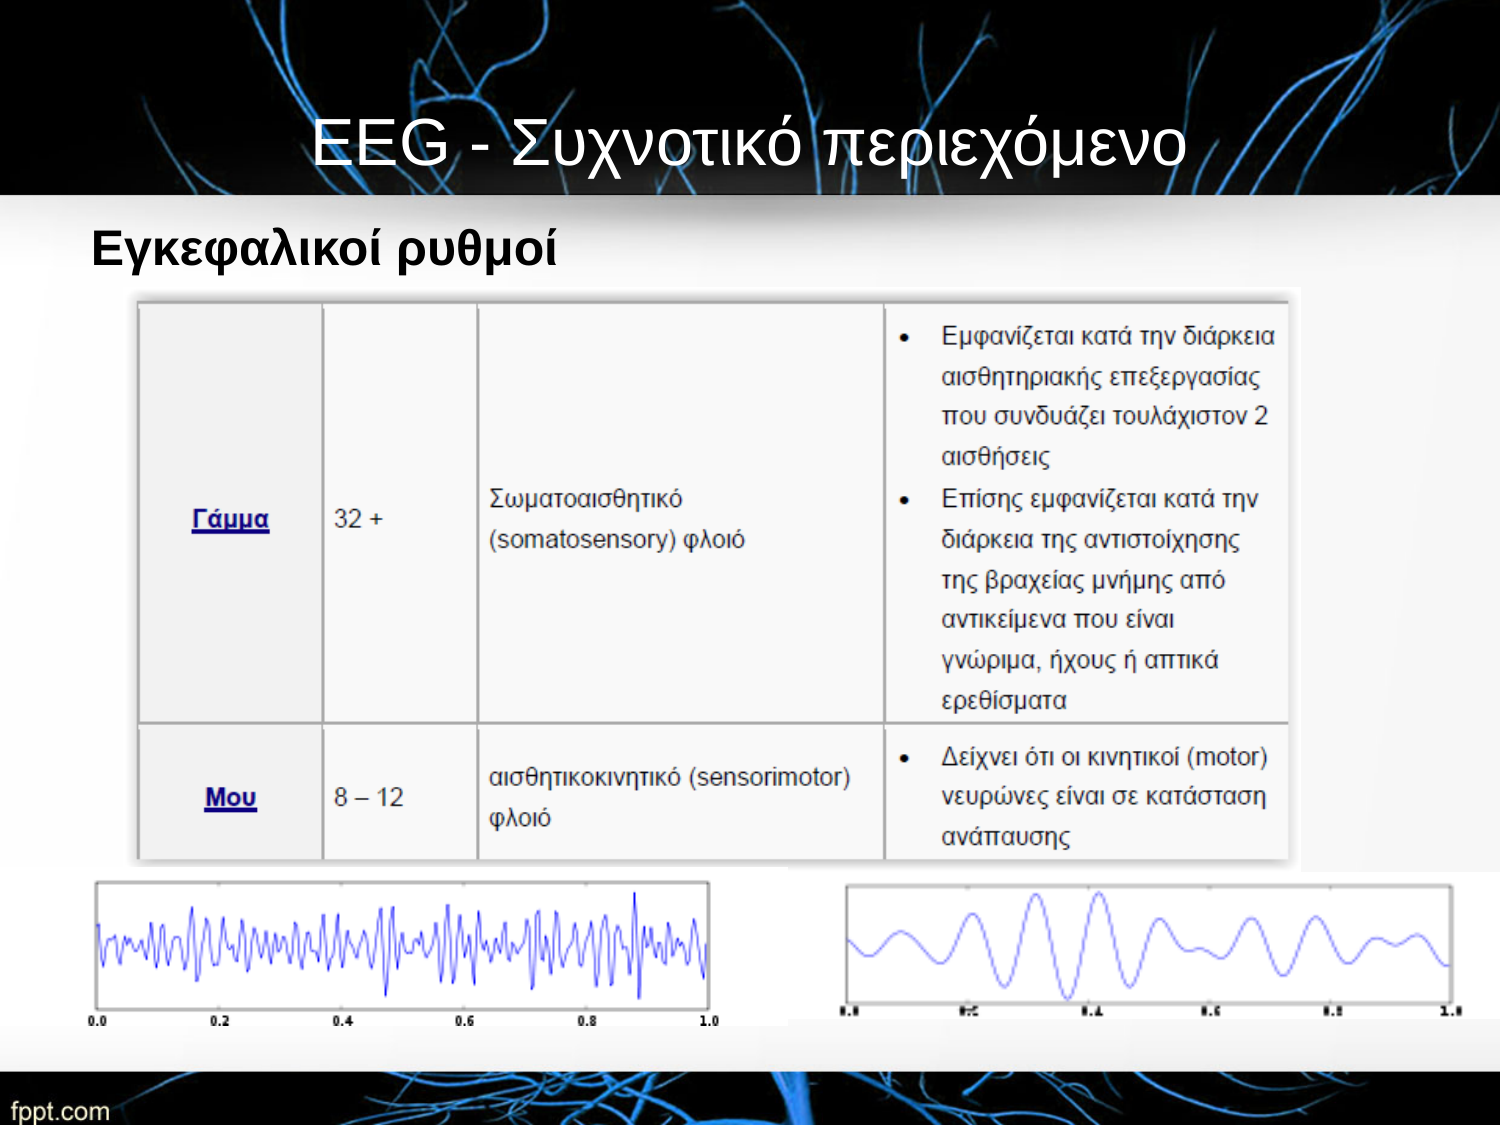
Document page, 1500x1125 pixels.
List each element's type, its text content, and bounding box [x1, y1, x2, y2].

picture [0, 0, 1500, 1125]
title EEG - Συχνοτικό περιεχόμενο [75, 45, 1425, 208]
list Εγκεφαλικοί ρυθμοί [75, 208, 1426, 872]
